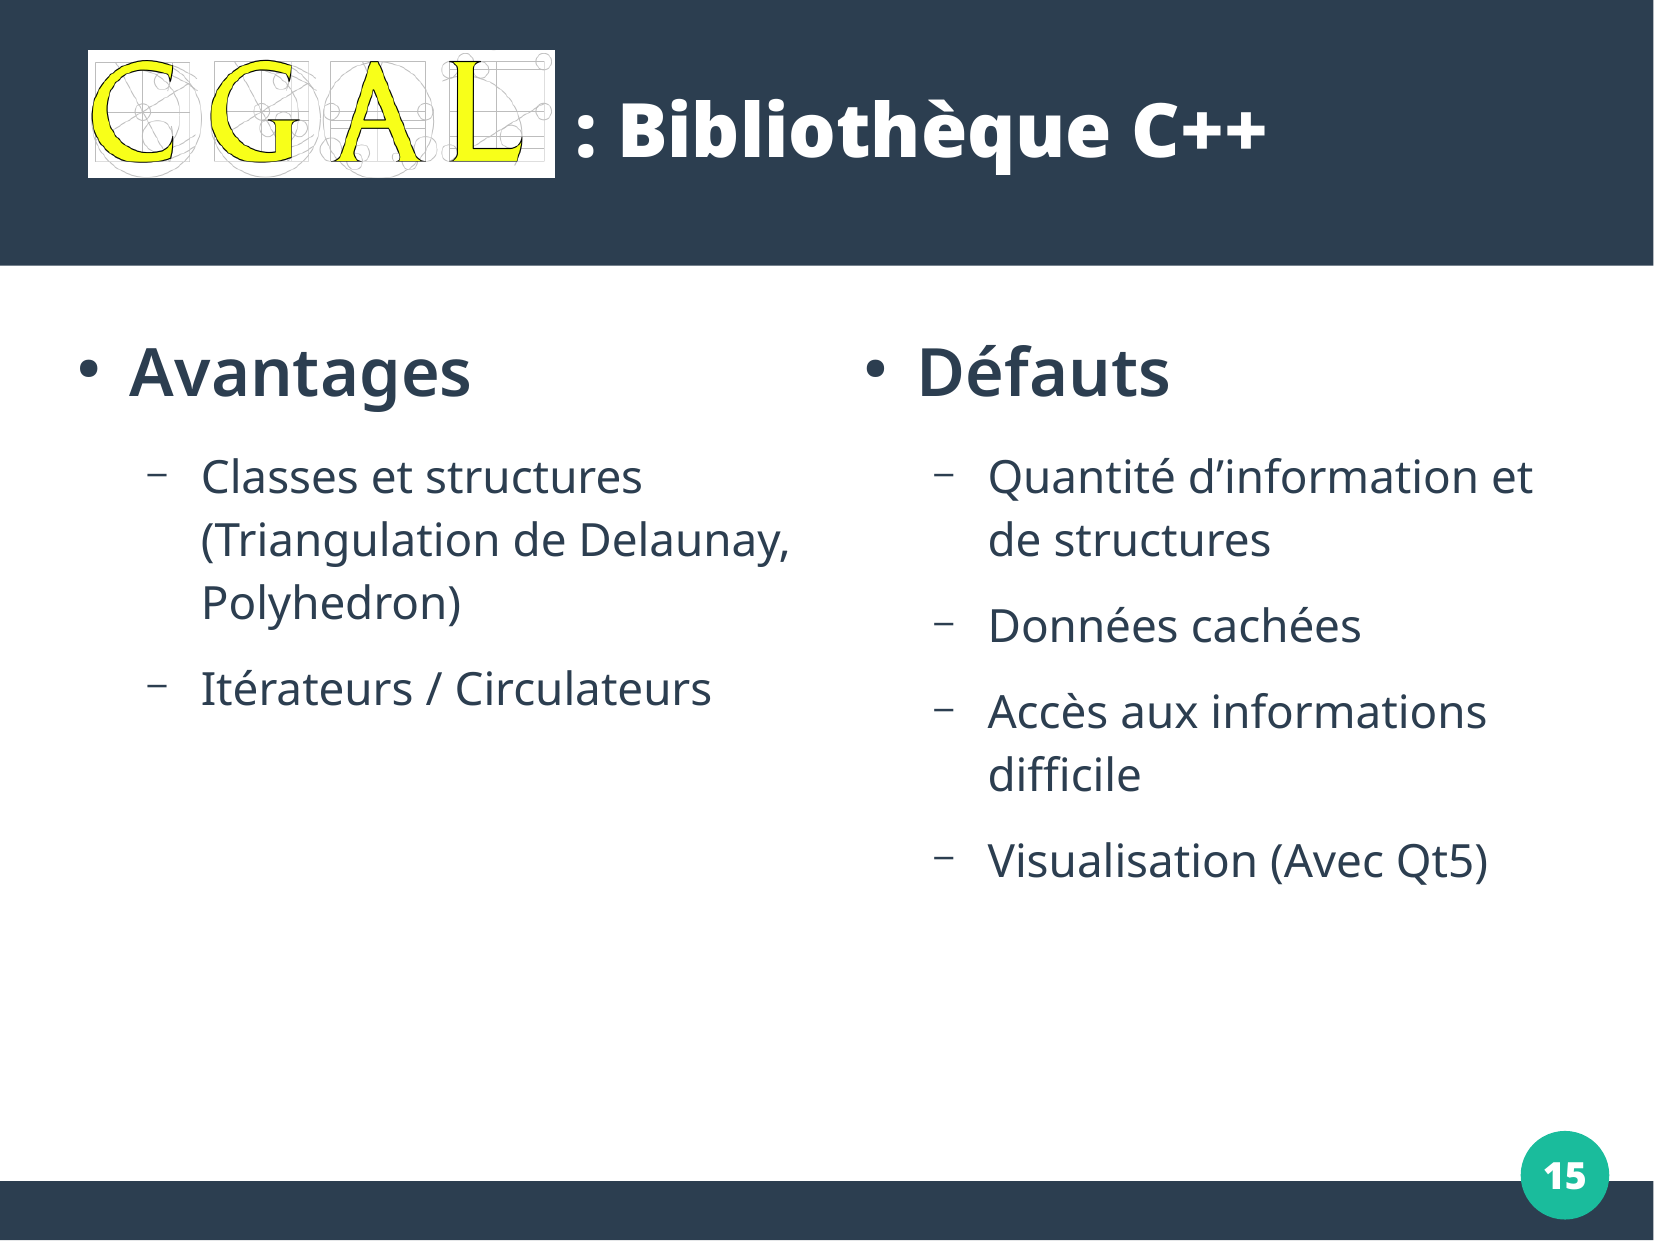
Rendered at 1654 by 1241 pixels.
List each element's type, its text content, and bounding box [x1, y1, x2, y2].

title : Bibliothèque C++ [59, 49, 1595, 207]
list Avantages Classes et structures (Triangulation de Delaunay, Polyhedron) Itérateurs / Circulateurs [59, 324, 809, 1152]
picture [88, 50, 555, 178]
list Défauts Quantité d’information et de structures Données cachées Accès aux informations difficile Visualisation (Avec Qt5) [845, 324, 1596, 1152]
